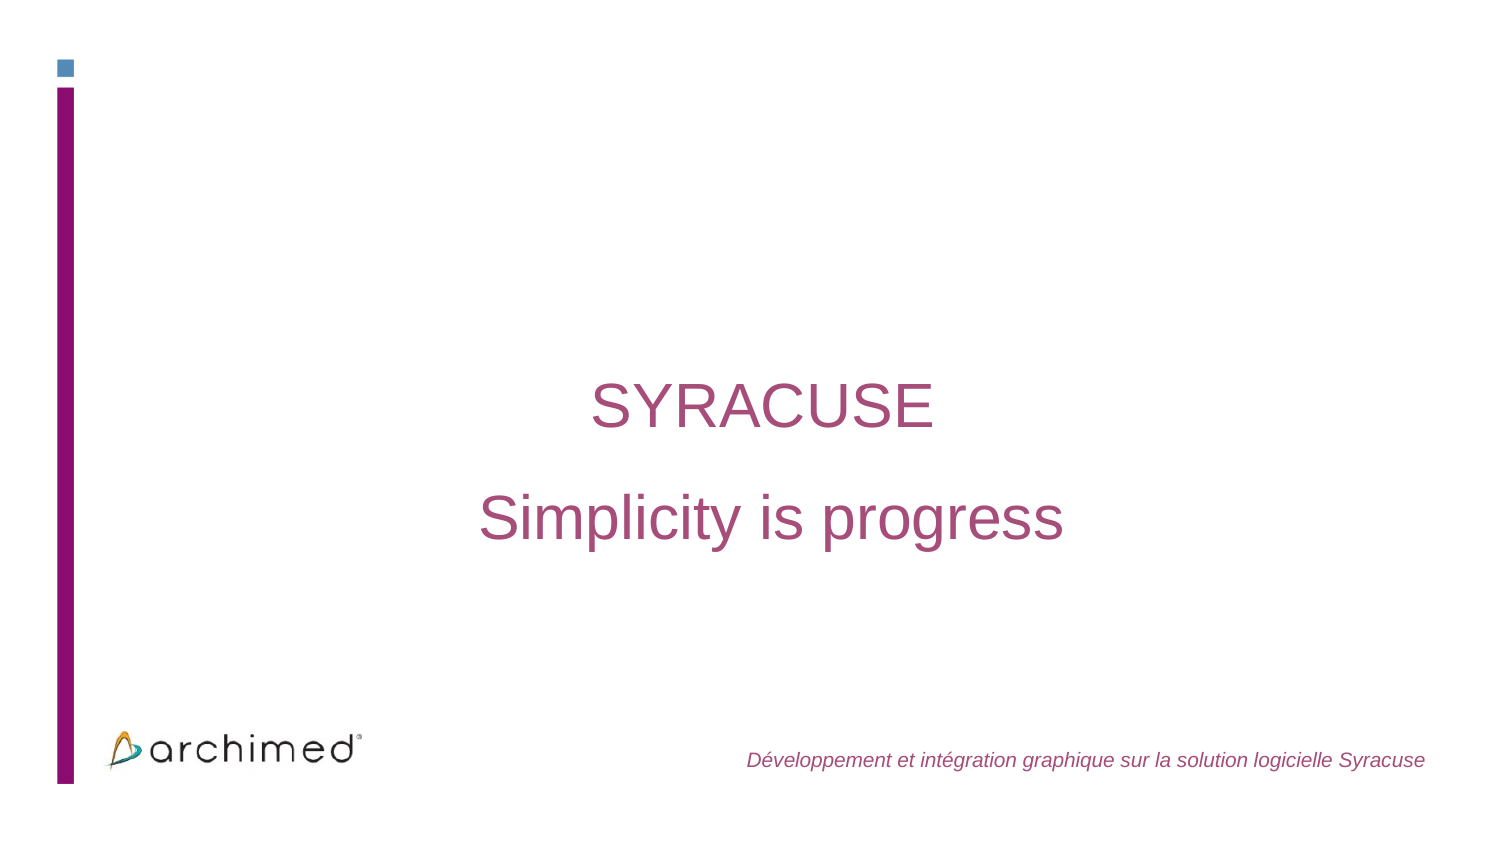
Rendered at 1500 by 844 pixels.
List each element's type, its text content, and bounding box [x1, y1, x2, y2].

title Développement et intégration graphique sur la solution logicielle Syracuse [81, 743, 1441, 787]
picture [103, 731, 362, 780]
picture [57, 59, 74, 785]
text_box SYRACUSE Simplicity is progress [103, 312, 1441, 532]
